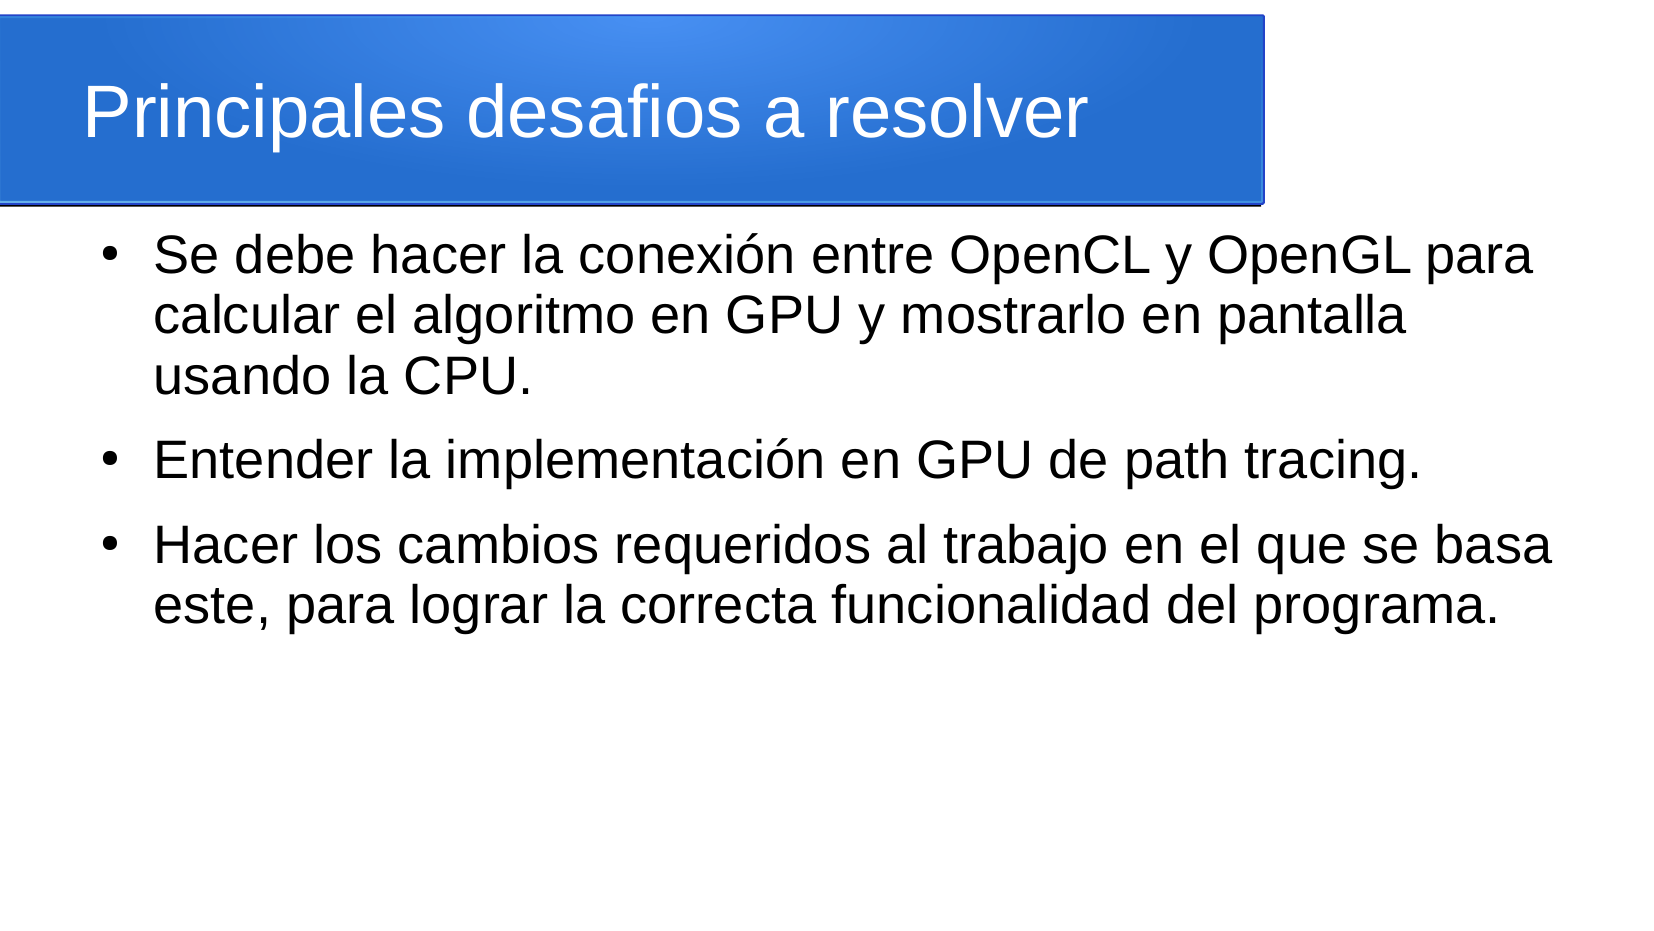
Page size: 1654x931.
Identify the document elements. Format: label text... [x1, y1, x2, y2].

title Principales desafios a resolver [82, 35, 1235, 189]
list Se debe hacer la conexión entre OpenCL y OpenGL para calcular el algoritmo en GPU y mostrarlo en pantalla usando la CPU. Entender la implementación en GPU de path tracing. Hacer los cambios requeridos al trabajo en el que se basa este, para lograr la correcta funcionalidad del programa. [82, 224, 1571, 764]
